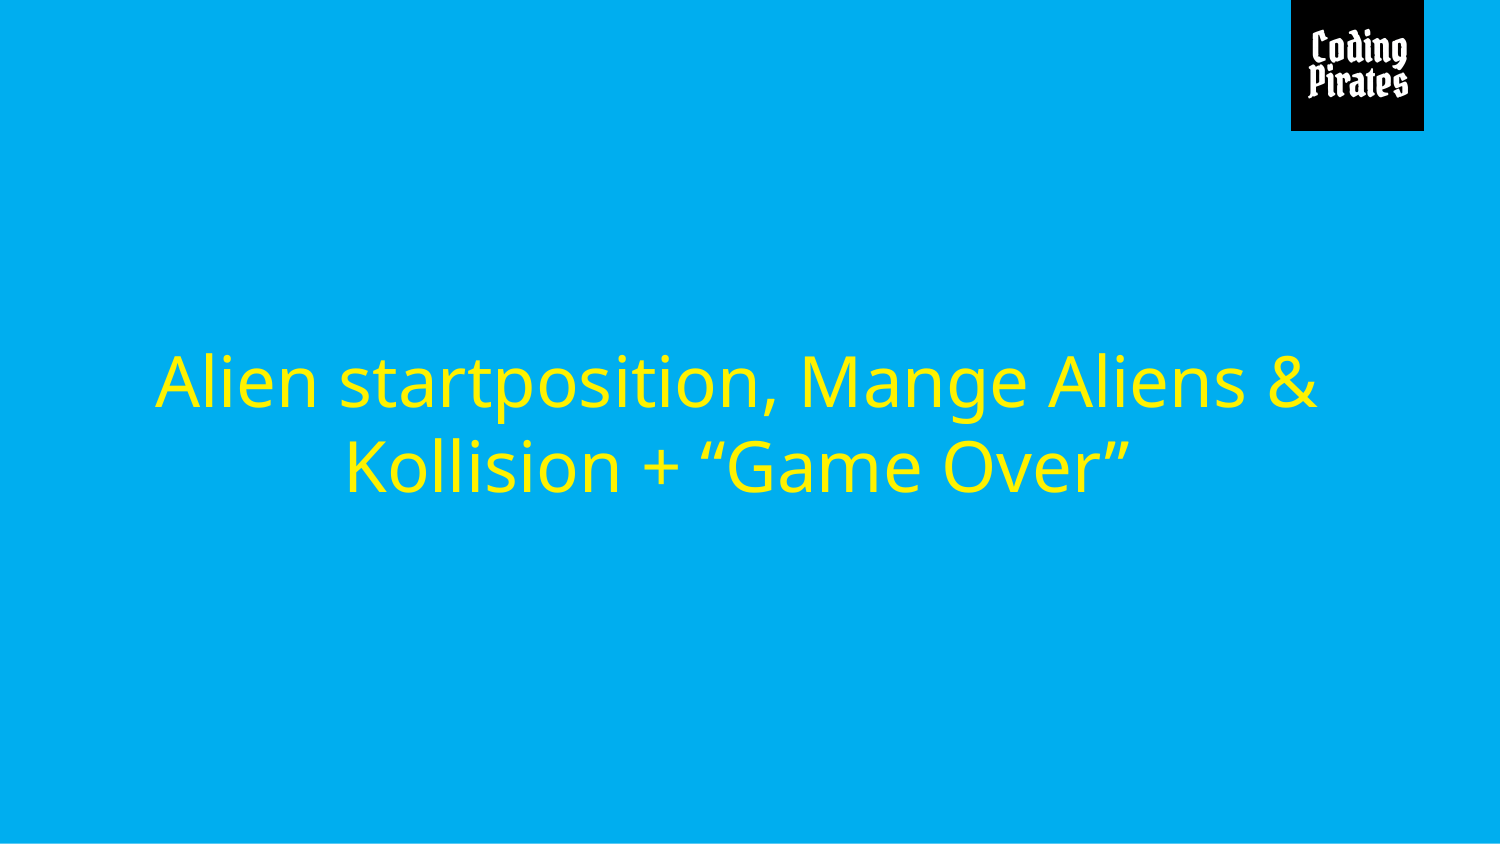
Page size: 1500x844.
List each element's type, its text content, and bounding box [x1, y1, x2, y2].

picture [1292, 0, 1423, 130]
title Alien startposition, Mange Aliens & Kollision + “Game Over” [7, 275, 1467, 568]
